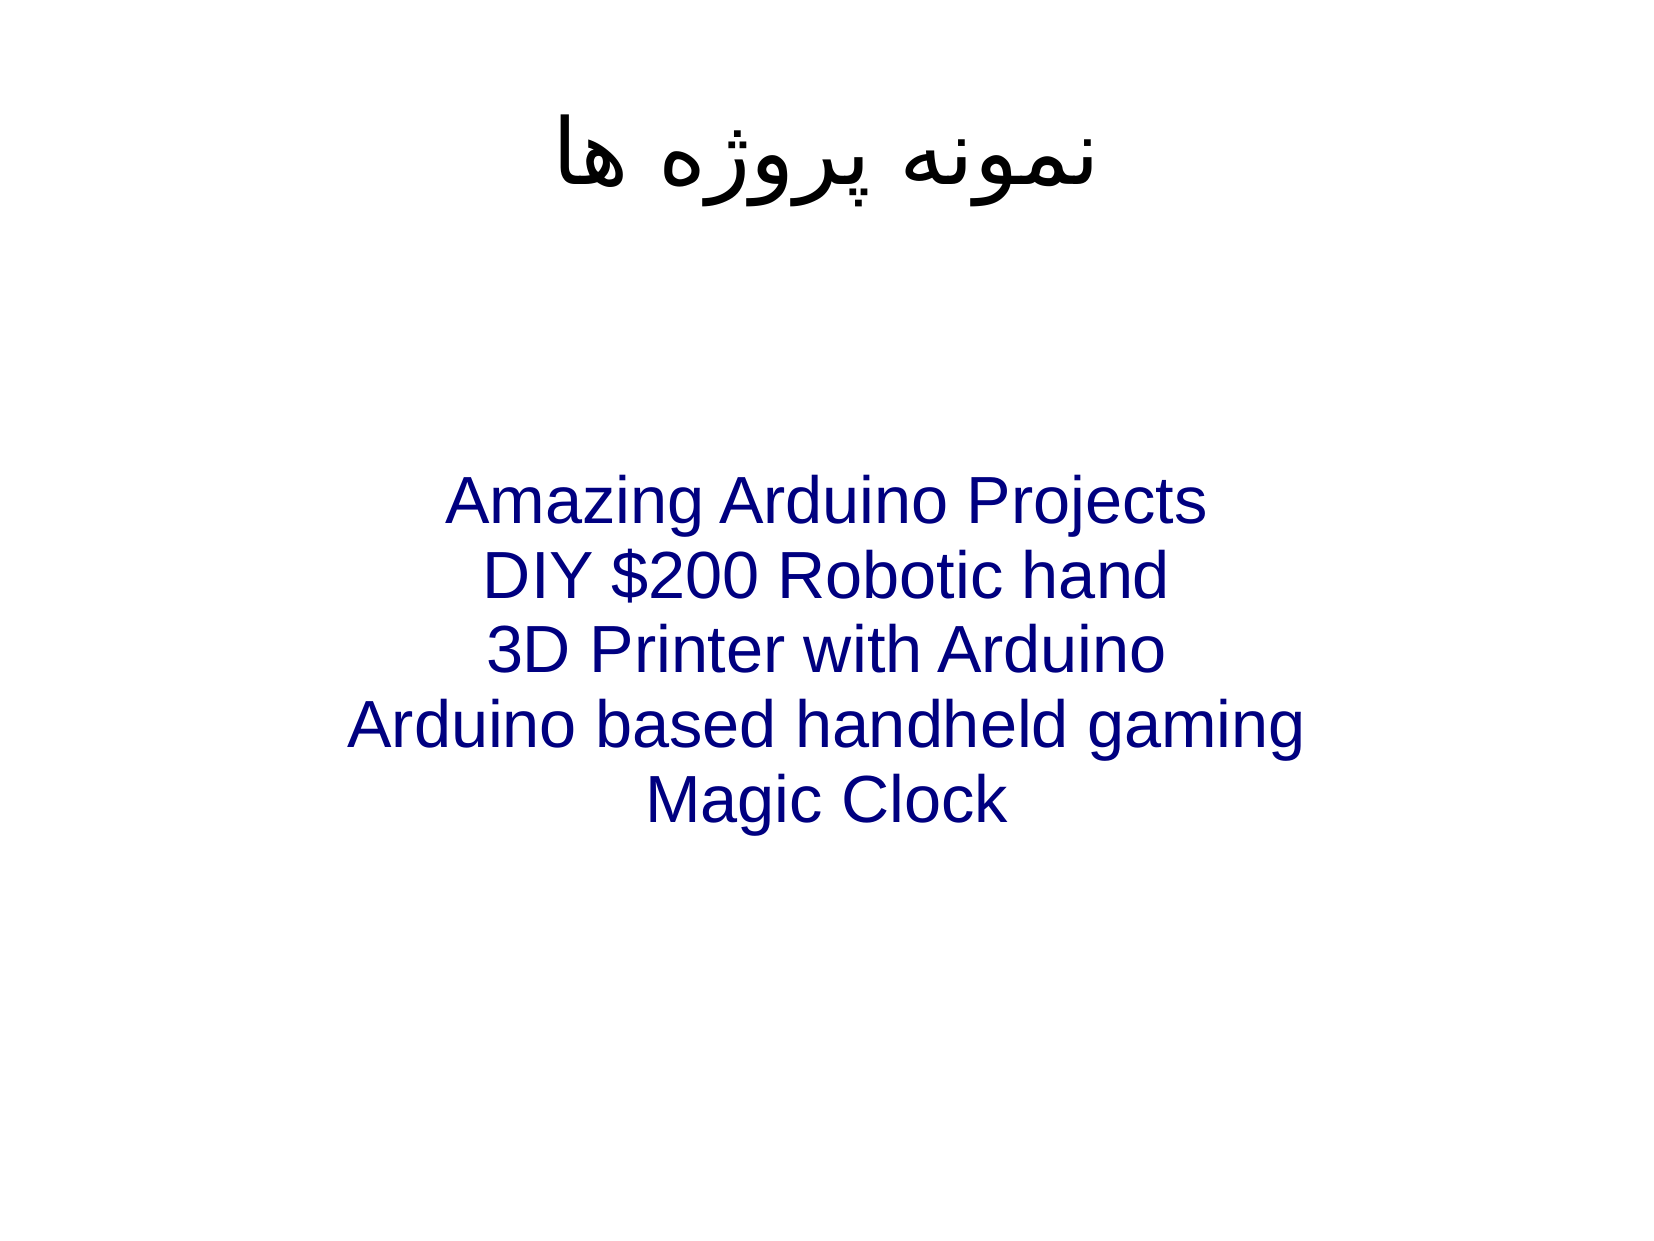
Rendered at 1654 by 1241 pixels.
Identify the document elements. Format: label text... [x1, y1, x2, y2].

subtitle Amazing Arduino Projects DIY $200 Robotic hand 3D Printer with Arduino Arduino based handheld gaming Magic Clock [82, 290, 1571, 1010]
title نمونه پروژه ها [82, 49, 1571, 257]
